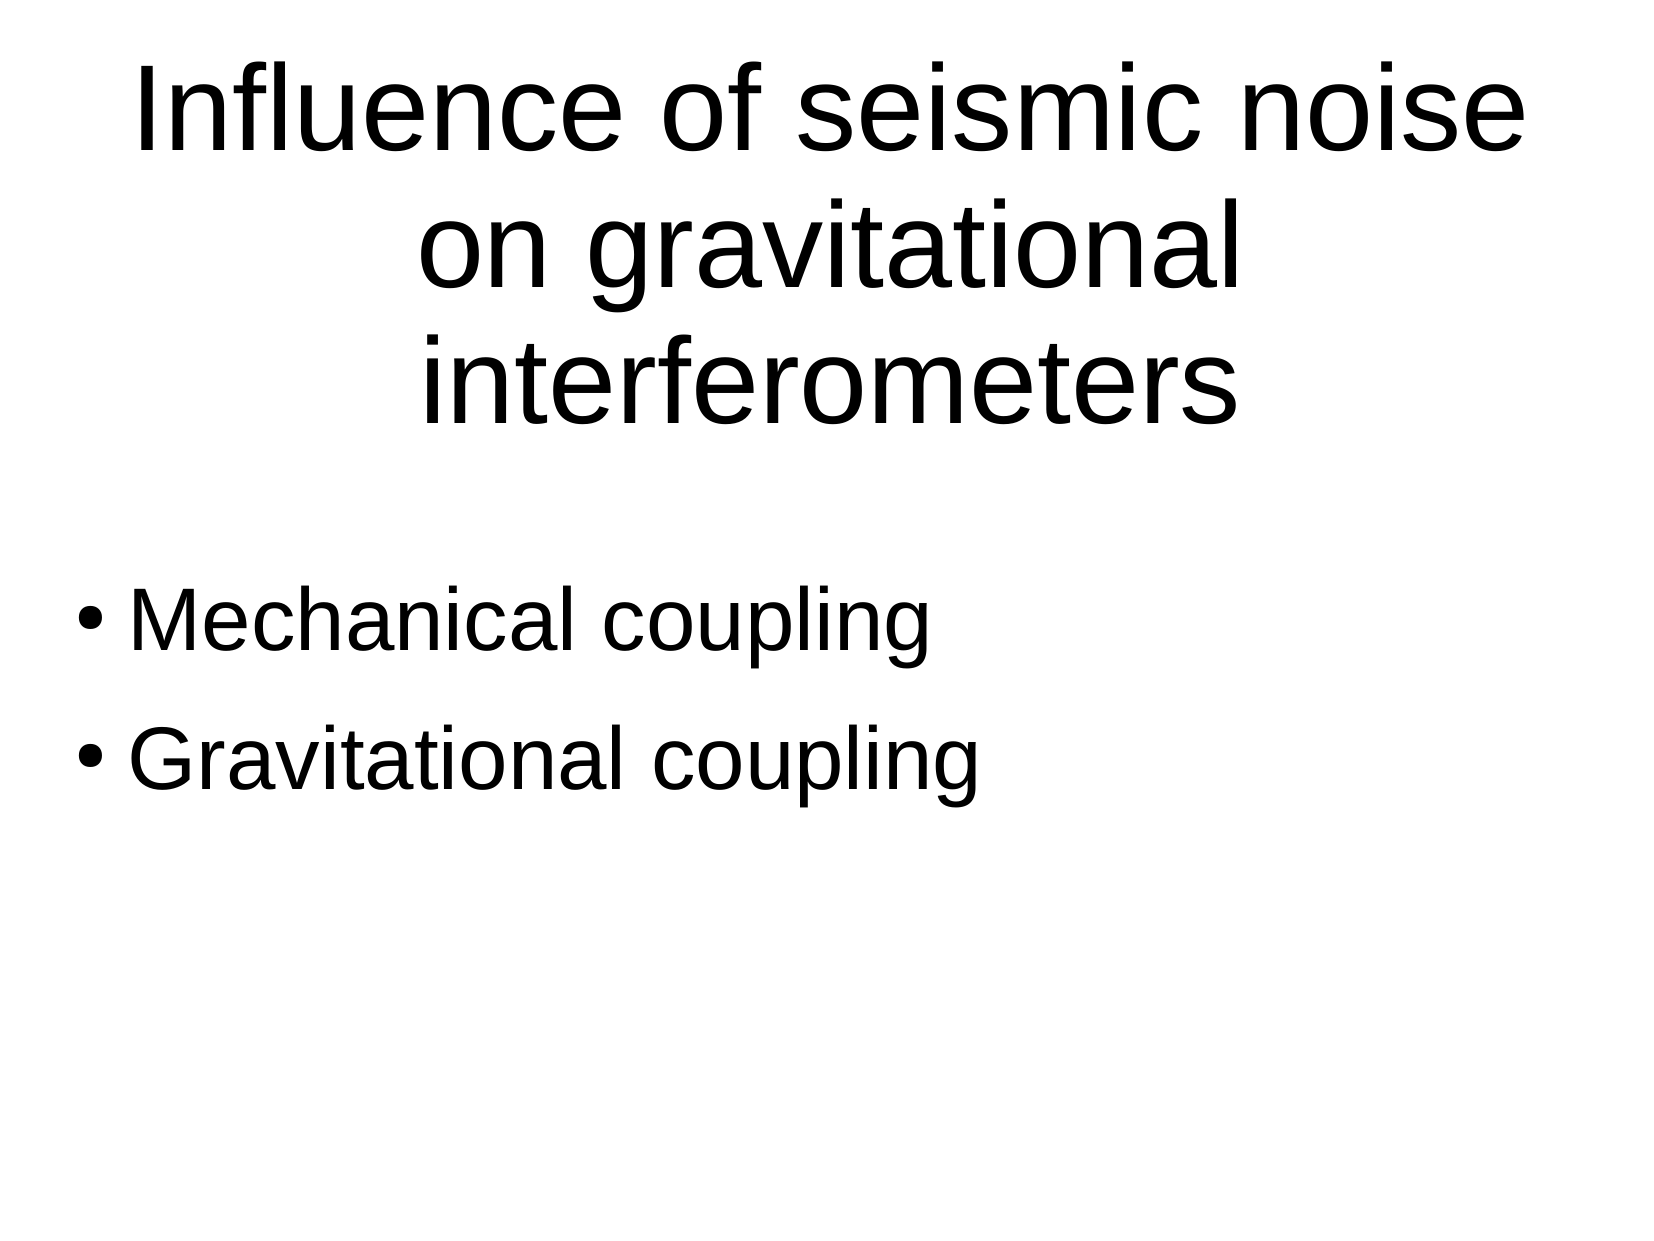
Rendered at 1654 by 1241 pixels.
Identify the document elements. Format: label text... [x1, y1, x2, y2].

list Mechanical coupling Gravitational coupling [56, 570, 1546, 961]
title Influence of seismic noise on gravitational interferometers [86, 39, 1576, 451]
